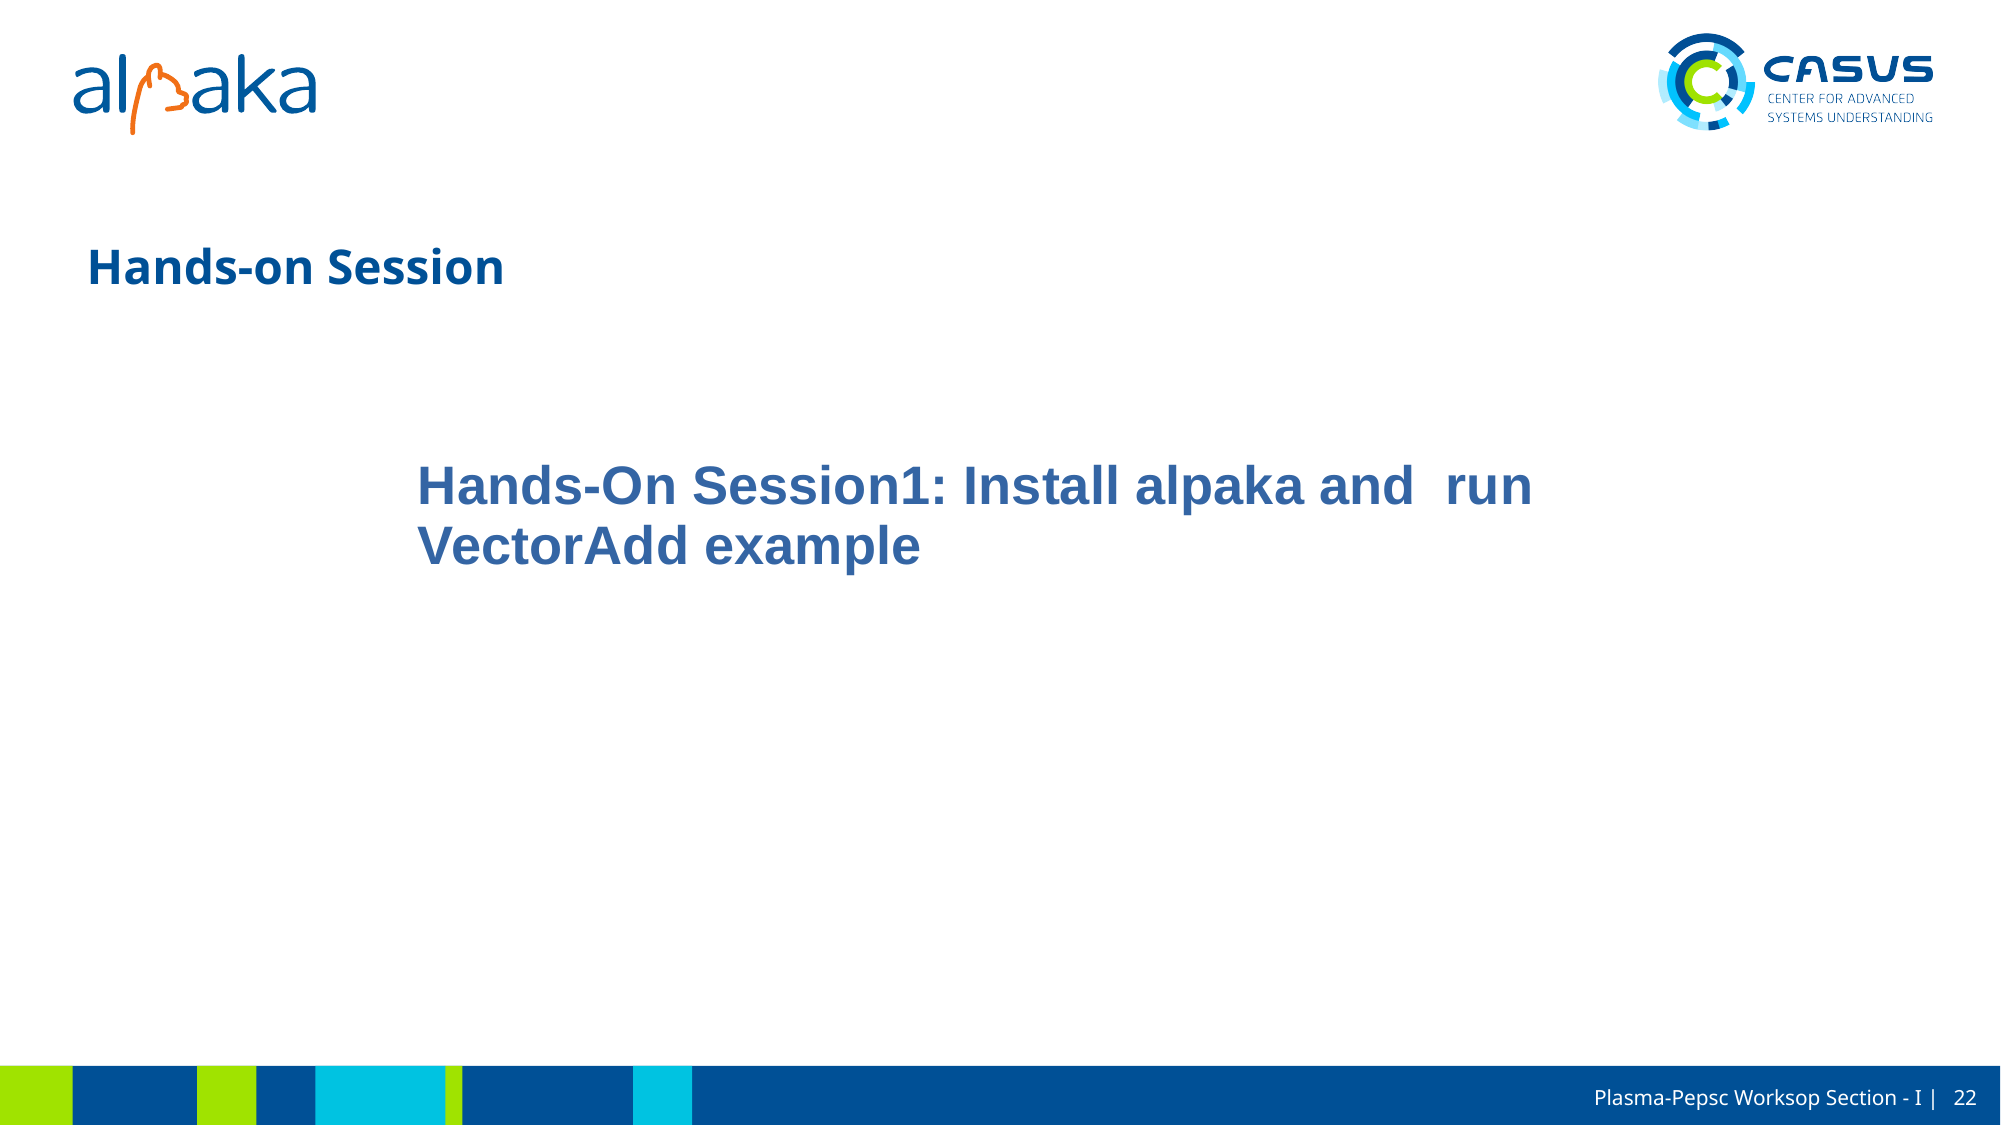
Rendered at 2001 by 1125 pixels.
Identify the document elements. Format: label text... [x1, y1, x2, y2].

text_box Hands-On Session1: Install alpaka and run VectorAdd example [403, 447, 1581, 598]
picture [1658, 33, 1933, 131]
title Hands-on Session [86, 232, 1634, 300]
picture [72, 53, 317, 136]
